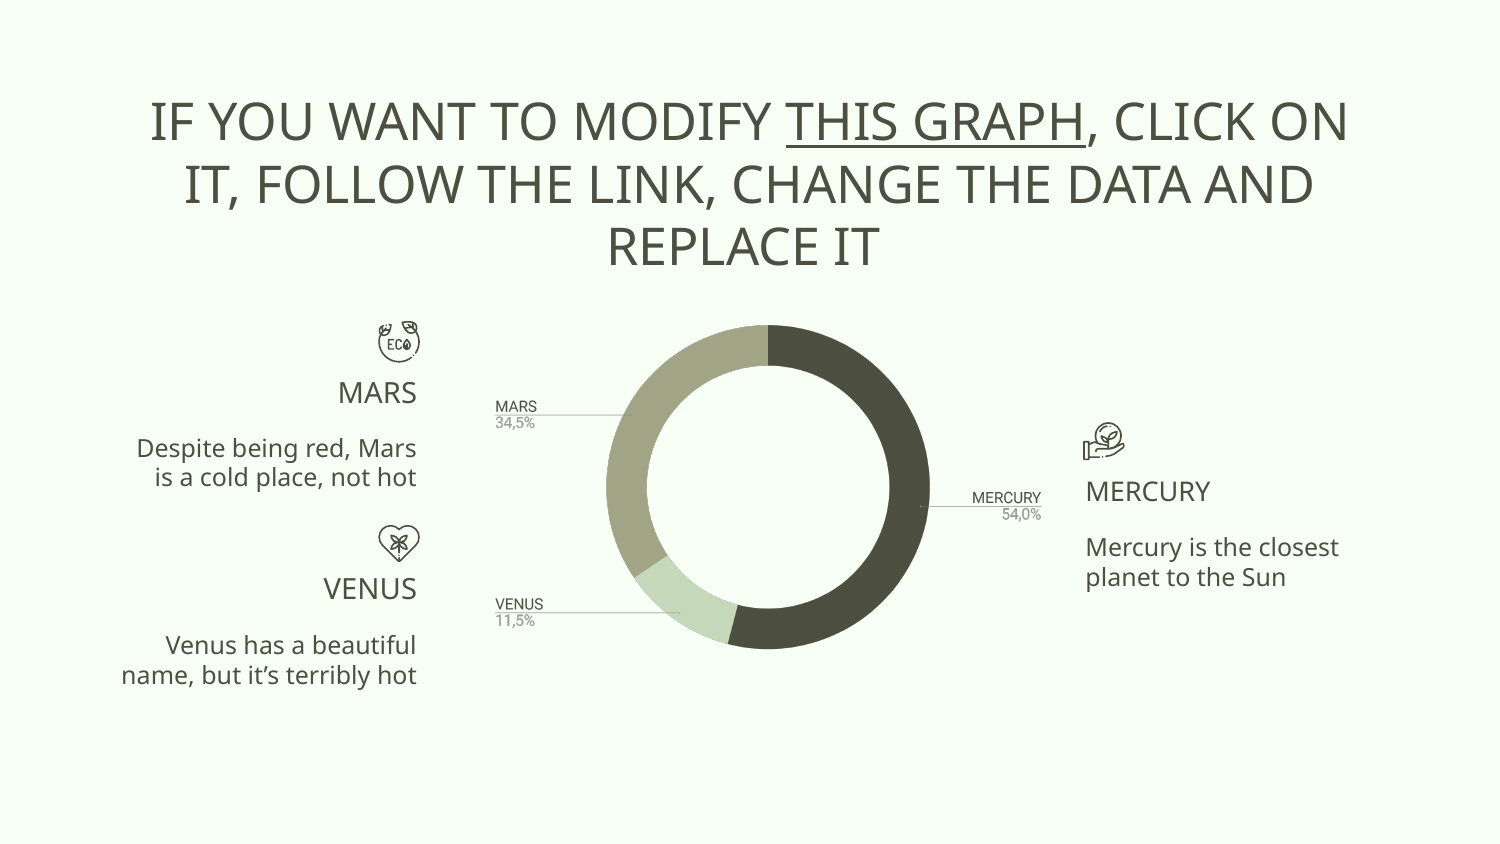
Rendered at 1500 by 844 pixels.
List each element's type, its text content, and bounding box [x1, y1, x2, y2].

text_box Mercury is the closest planet to the Sun [1083, 529, 1387, 605]
title IF YOU WANT TO MODIFY THIS GRAPH, CLICK ON IT, FOLLOW THE LINK, CHANGE THE DATA AND REPLACE IT [116, 88, 1384, 238]
text_box MARS [114, 372, 418, 408]
text_box MERCURY [1083, 473, 1387, 509]
text_box [387, 338, 412, 351]
picture [477, 307, 1059, 667]
text_box [378, 320, 420, 363]
text_box VENUS [113, 569, 418, 604]
text_box Venus has a beautiful name, but it’s terribly hot [113, 628, 418, 703]
text_box [1083, 422, 1125, 461]
text_box Despite being red, Mars is a cold place, not hot [114, 430, 418, 506]
text_box [378, 524, 420, 563]
